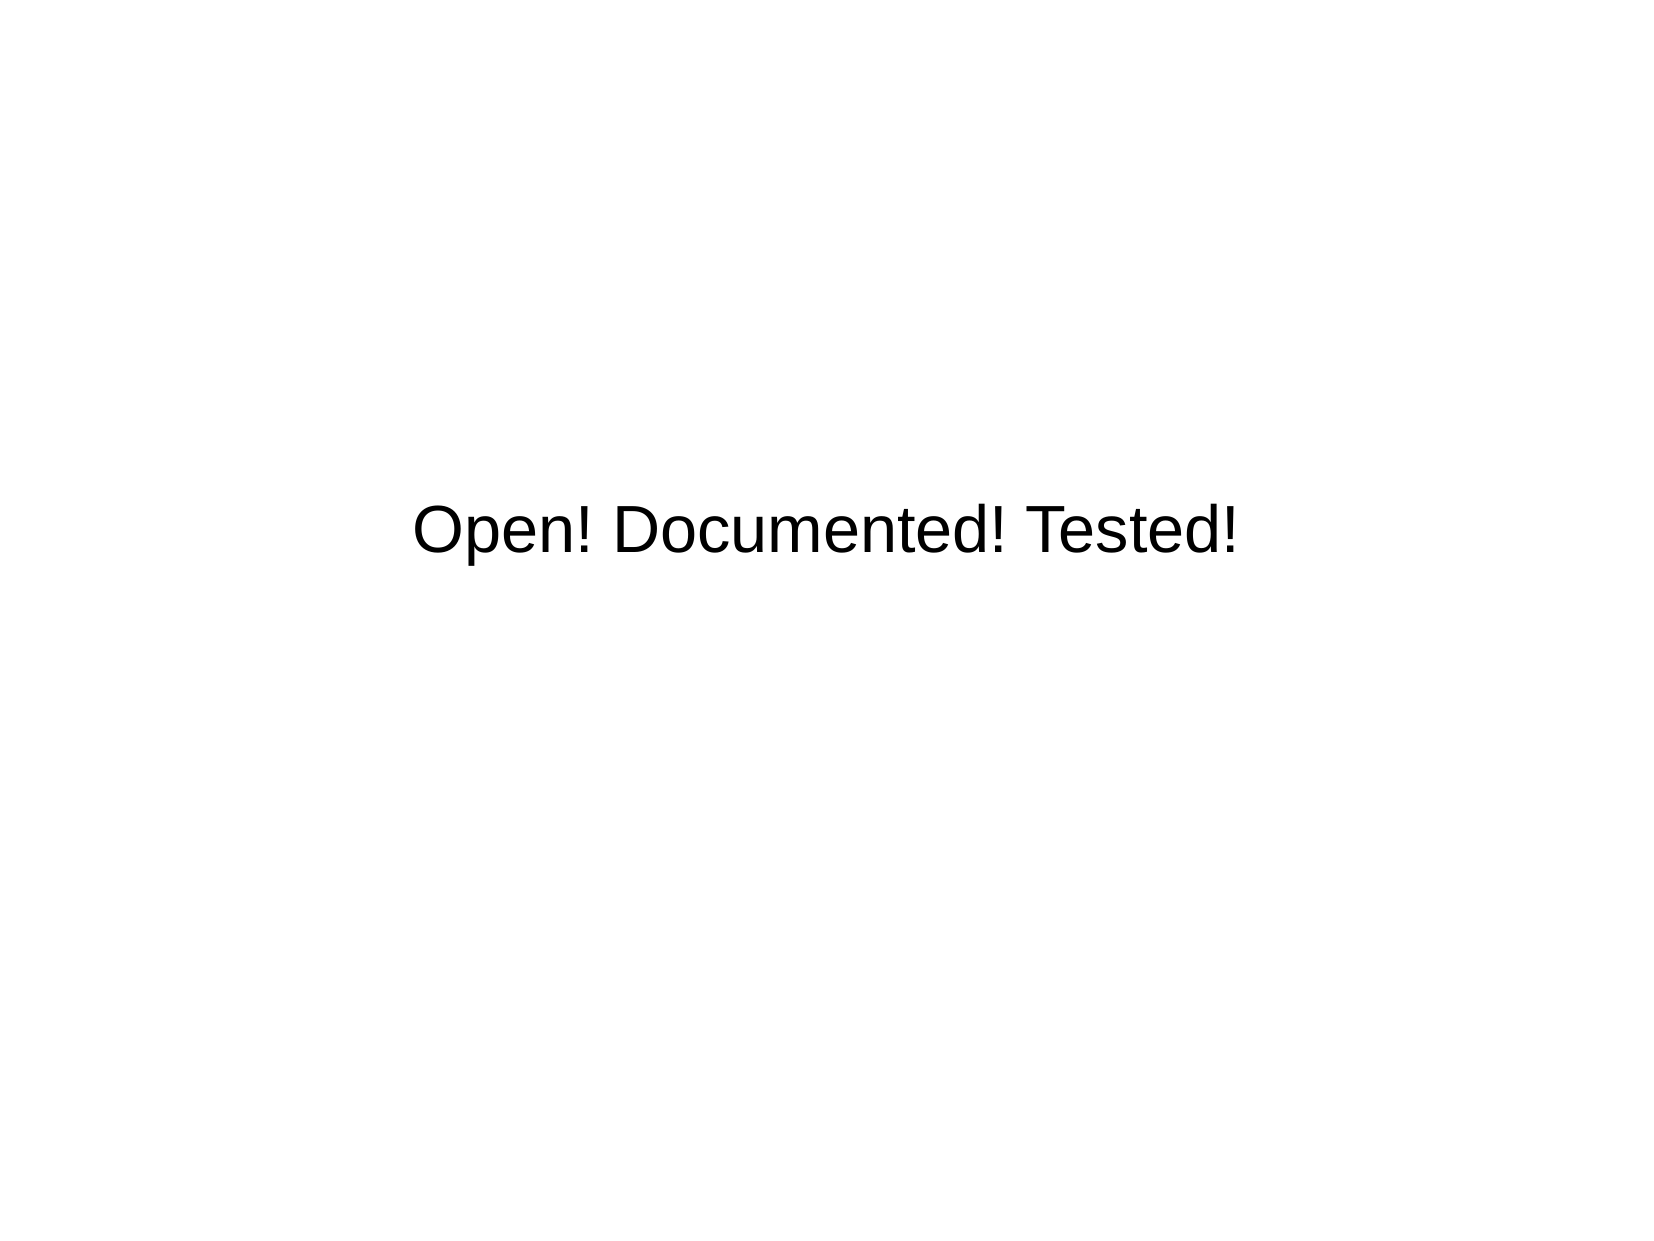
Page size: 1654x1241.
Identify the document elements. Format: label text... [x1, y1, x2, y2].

subtitle Open! Documented! Tested! [82, 49, 1571, 1010]
